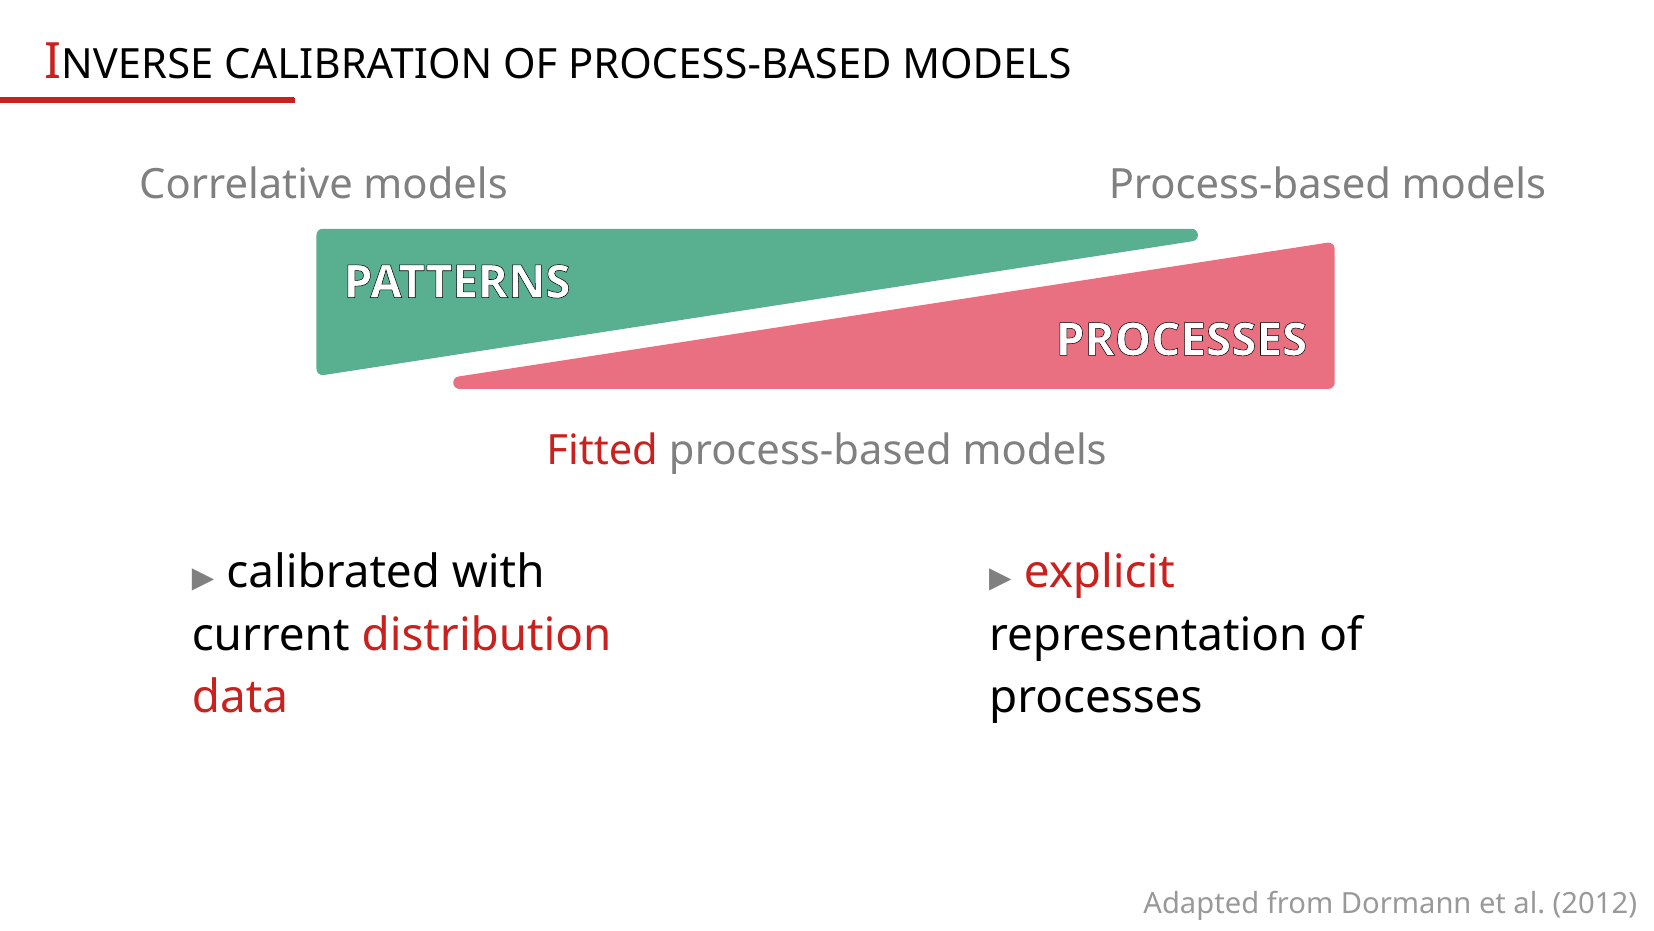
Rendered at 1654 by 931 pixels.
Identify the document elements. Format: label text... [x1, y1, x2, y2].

text_box Fitted process-based models [472, 412, 1182, 485]
text_box INVERSE CALIBRATION OF PROCESS-BASED MODELS [29, 0, 1625, 119]
text_box Correlative models [87, 146, 560, 219]
text_box ▶ calibrated with current distribution data [177, 531, 709, 857]
text_box Adapted from Dormann et al. (2012) [825, 825, 1653, 929]
text_box PATTERNS [322, 235, 1192, 369]
text_box Process-based models [1091, 146, 1564, 219]
text_box PROCESSES [459, 248, 1329, 383]
text_box ▶ explicit representation of processes [974, 531, 1506, 857]
